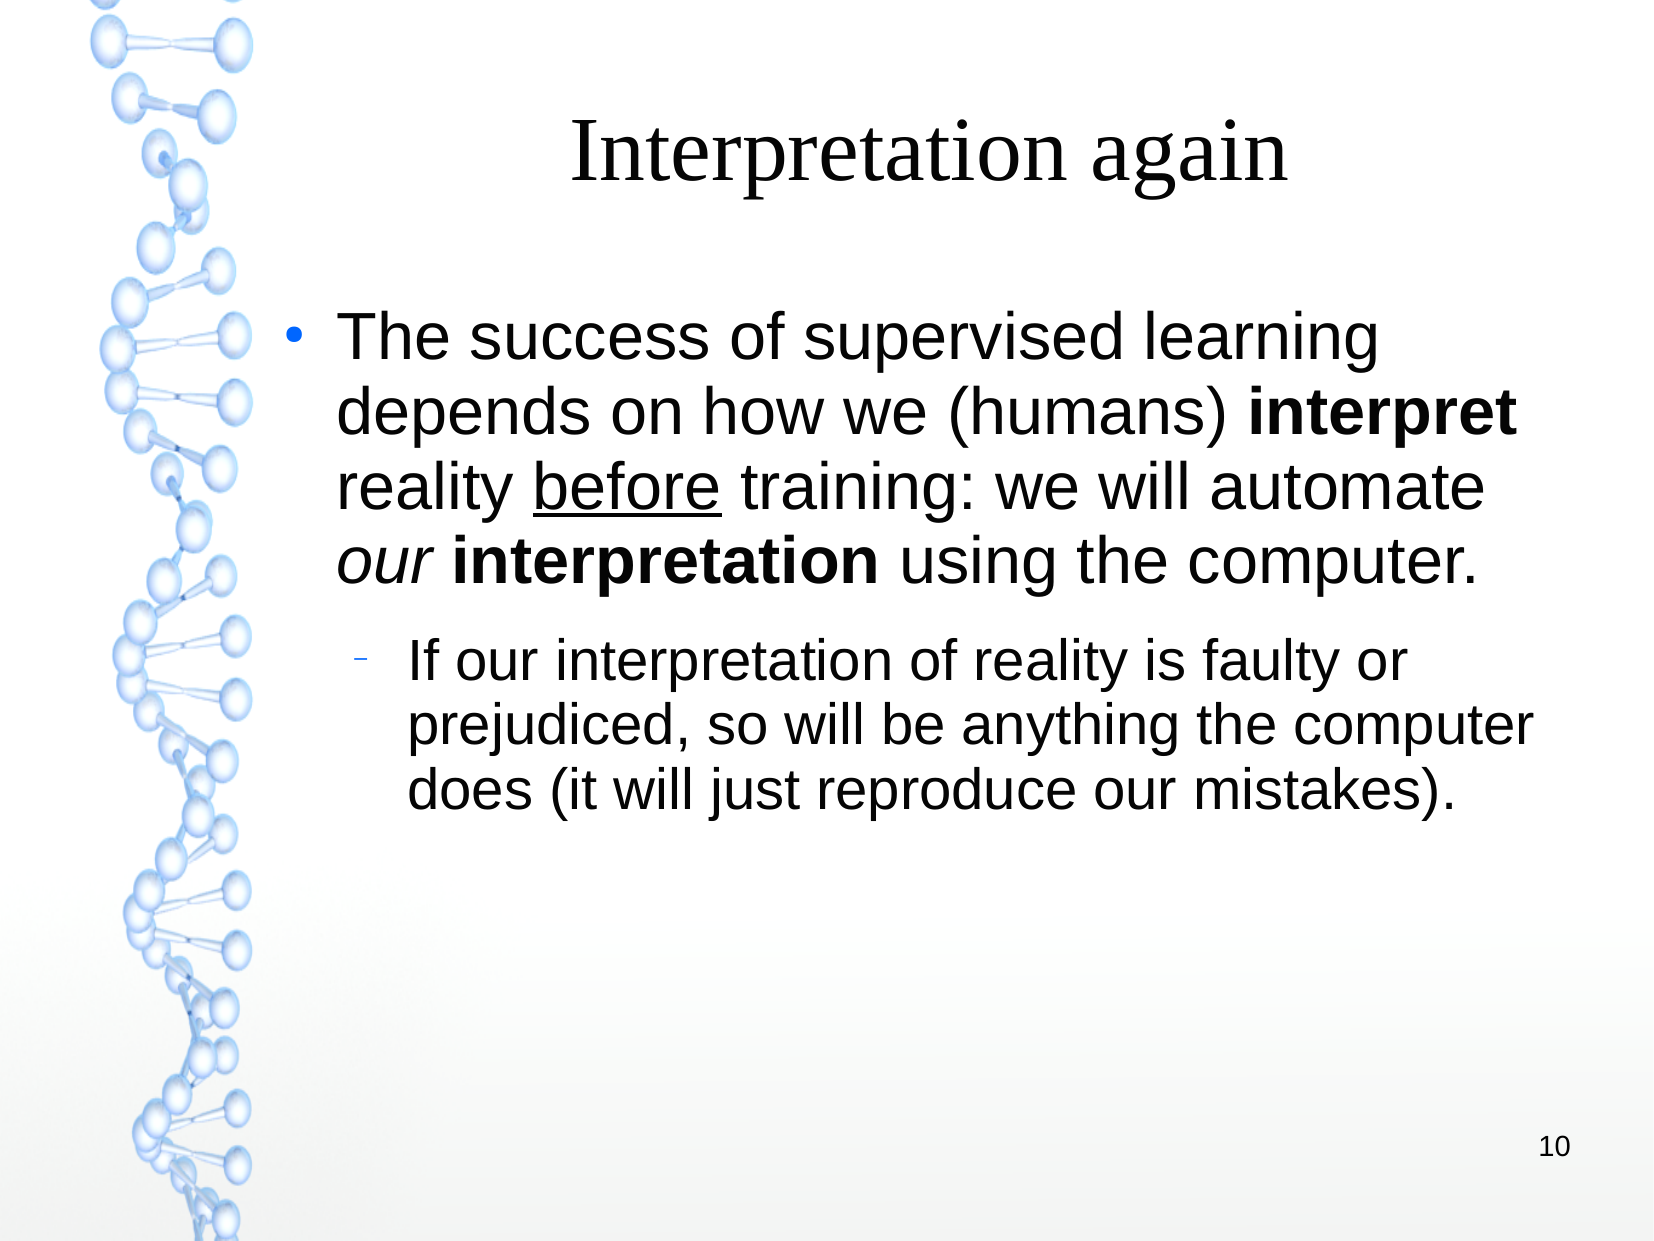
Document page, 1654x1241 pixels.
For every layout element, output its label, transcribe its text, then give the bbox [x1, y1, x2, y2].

list The success of supervised learning depends on how we (humans) interpret reality before training: we will automate our interpretation using the computer. If our interpretation of reality is faulty or prejudiced, so will be anything the computer does (it will just reproduce our mistakes). [265, 299, 1595, 1019]
title Interpretation again [265, 47, 1595, 252]
picture [0, 0, 1654, 1241]
